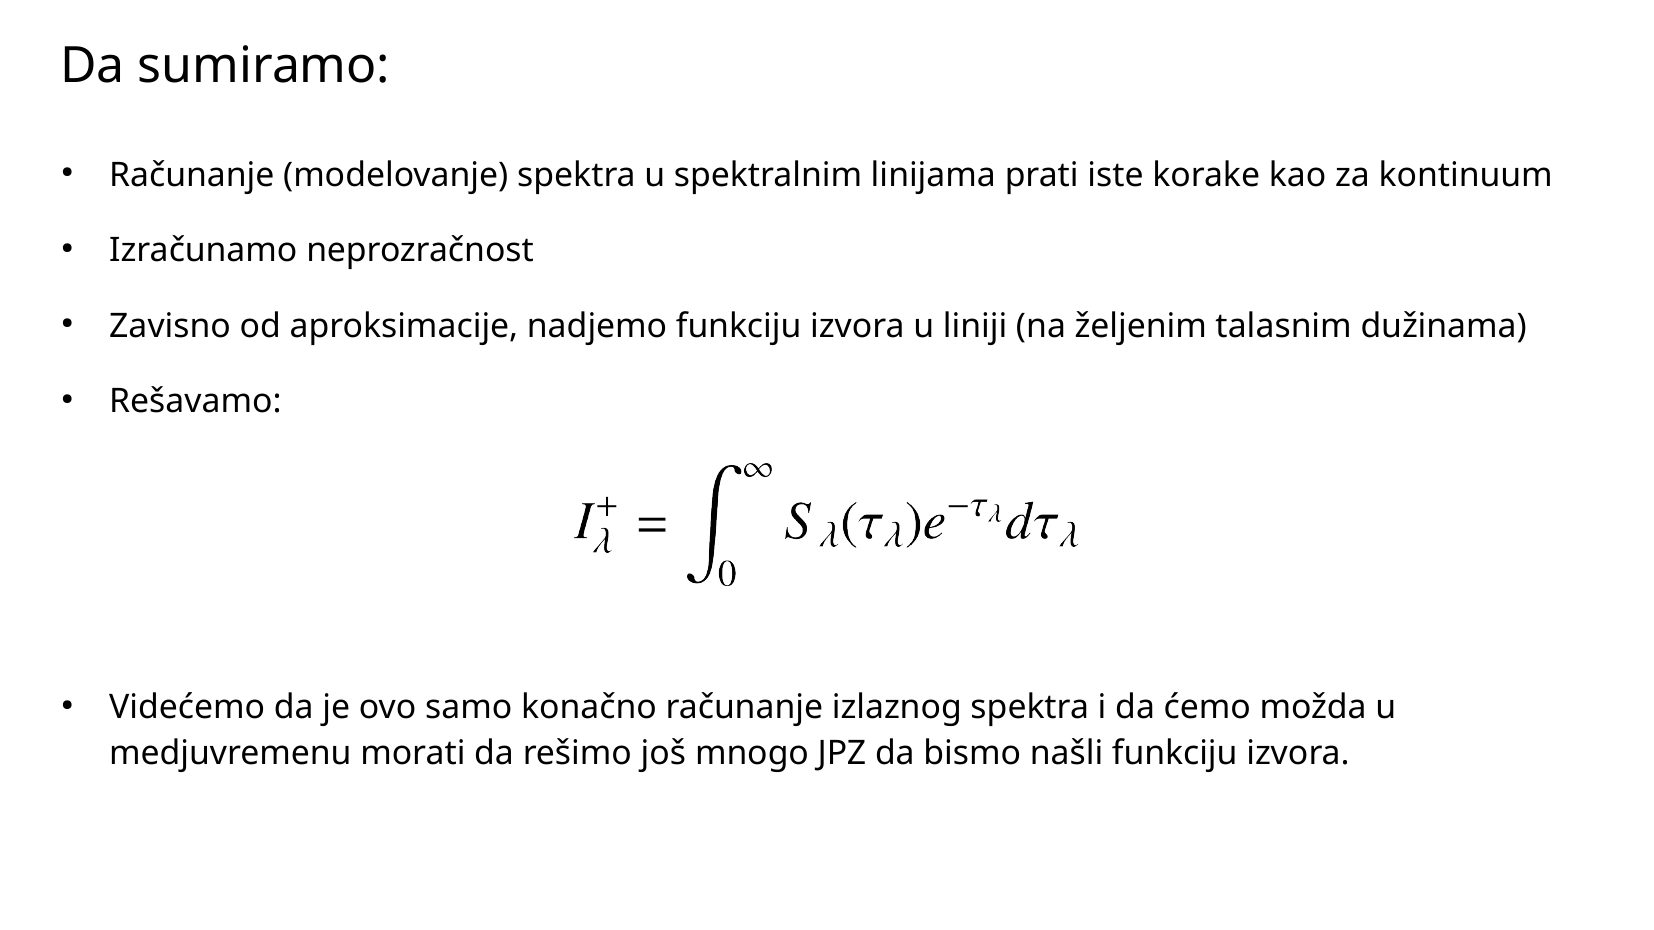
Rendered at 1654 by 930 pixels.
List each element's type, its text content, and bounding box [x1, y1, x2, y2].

title Da sumiramo: [59, 13, 1648, 113]
list Računanje (modelovanje) spektra u spektralnim linijama prati iste korake kao za kontinuum Izračunamo neprozračnost Zavisno od aproksimacije, nadjemo funkciju izvora u liniji (na željenim talasnim dužinama) Rešavamo: Videćemo da je ovo samo konačno računanje izlaznog spektra i da ćemo možda u medjuvremenu morati da rešimo još mnogo JPZ da bismo našli funkciju izvora. [45, 149, 1635, 880]
picture [574, 461, 1079, 586]
